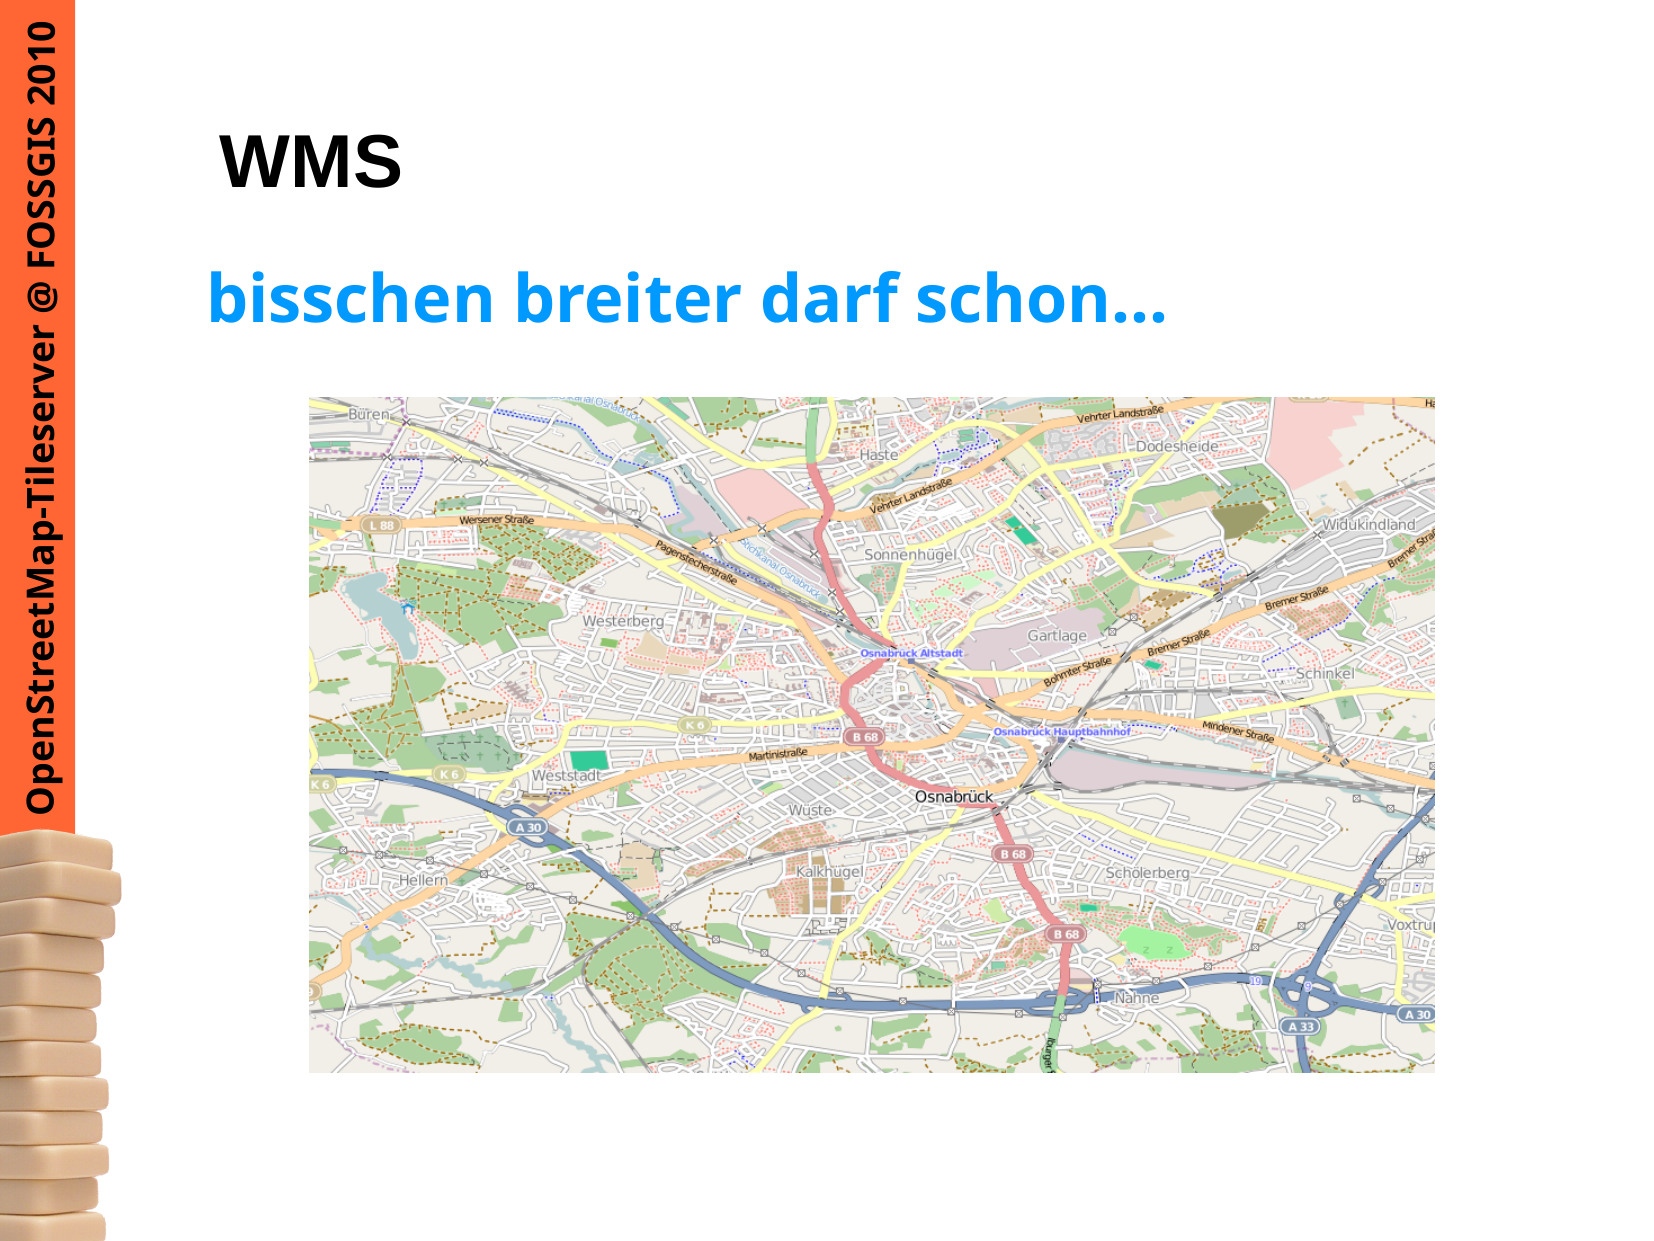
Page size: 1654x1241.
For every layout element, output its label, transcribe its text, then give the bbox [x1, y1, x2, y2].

picture [0, 816, 133, 1241]
picture [309, 446, 1435, 1073]
text_box WMS [205, 112, 1501, 212]
text_box bisschen breiter darf schon... [191, 243, 1578, 447]
